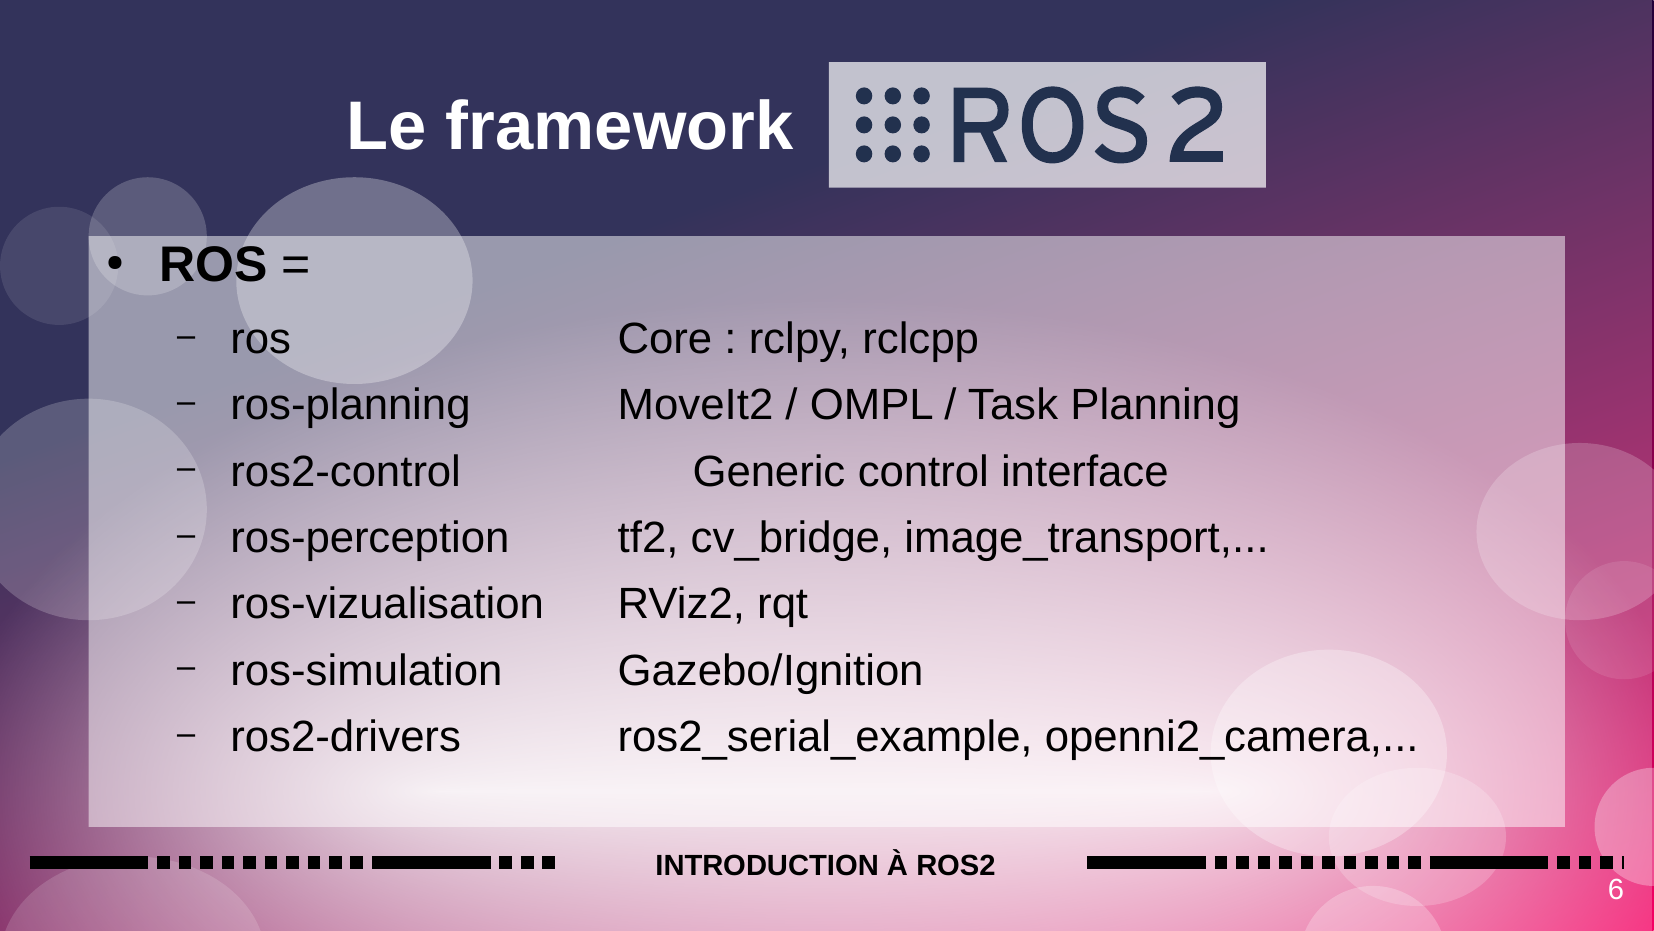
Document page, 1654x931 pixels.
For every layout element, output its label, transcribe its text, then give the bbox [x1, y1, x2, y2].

title Le framework [88, 44, 1565, 207]
picture [828, 62, 1266, 188]
list ROS = ros Core : rclpy, rclcpp ros-planning MoveIt2 / OMPL / Task Planning ros2-control Generic control interface ros-perception tf2, cv_bridge, image_transport,... ros-vizualisation RViz2, rqt ros-simulation Gazebo/Ignition ros2-drivers ros2_serial_example, openni2_camera,... [88, 236, 1565, 827]
